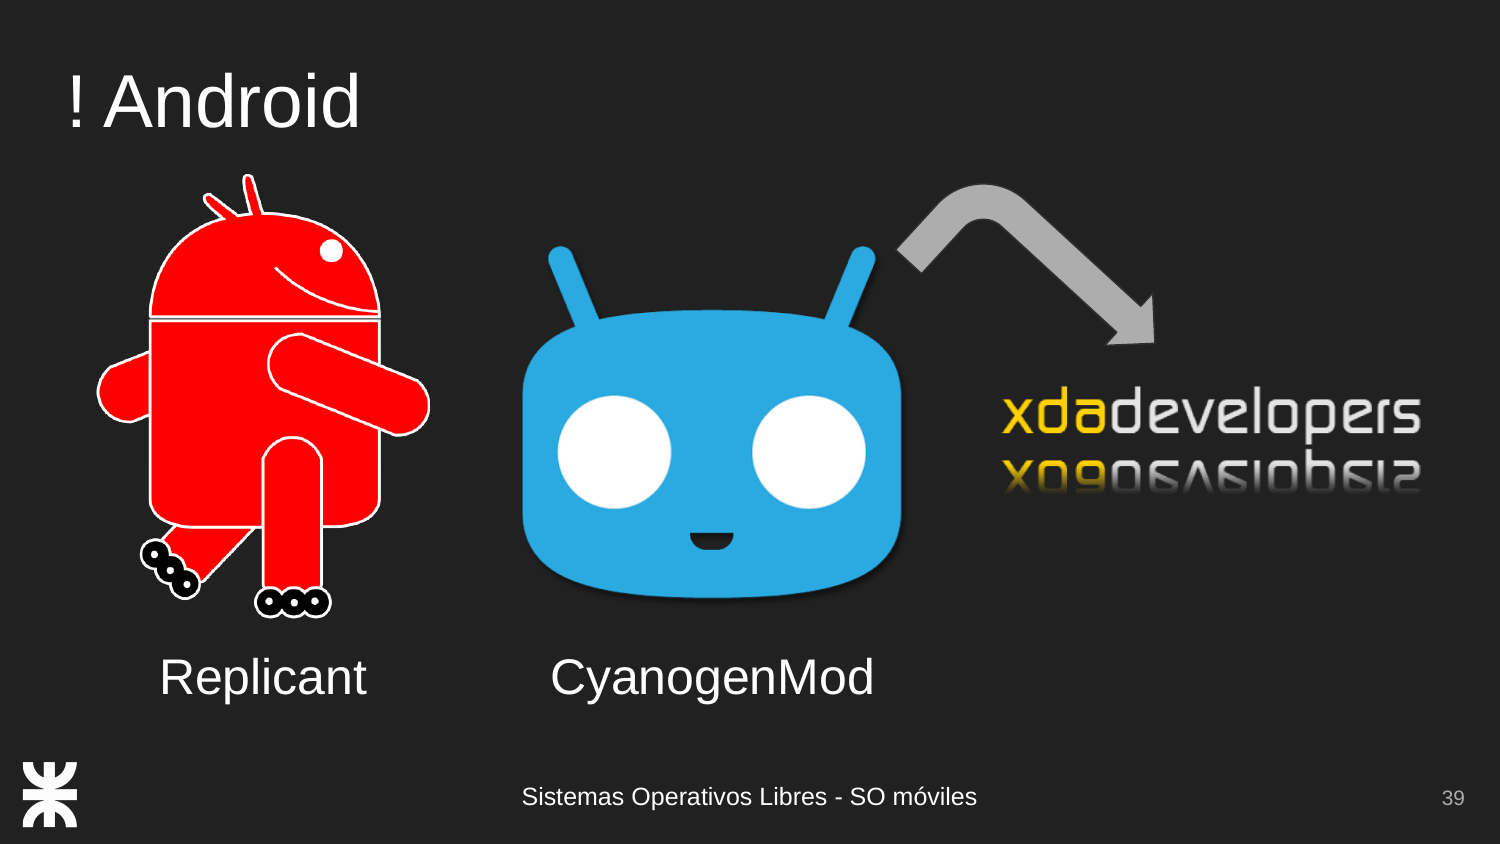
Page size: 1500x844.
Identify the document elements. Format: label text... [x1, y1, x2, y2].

title ! Android [51, 37, 1449, 132]
text_box [895, 183, 1155, 346]
picture [508, 218, 917, 626]
text_box CyanogenMod [529, 629, 896, 736]
text_box Replicant [112, 629, 414, 736]
picture [980, 246, 1449, 598]
title Sistemas Operativos Libres - SO móviles [254, 748, 1246, 843]
picture [22, 762, 77, 829]
slide_number <number> [1389, 764, 1480, 830]
picture [96, 174, 430, 630]
